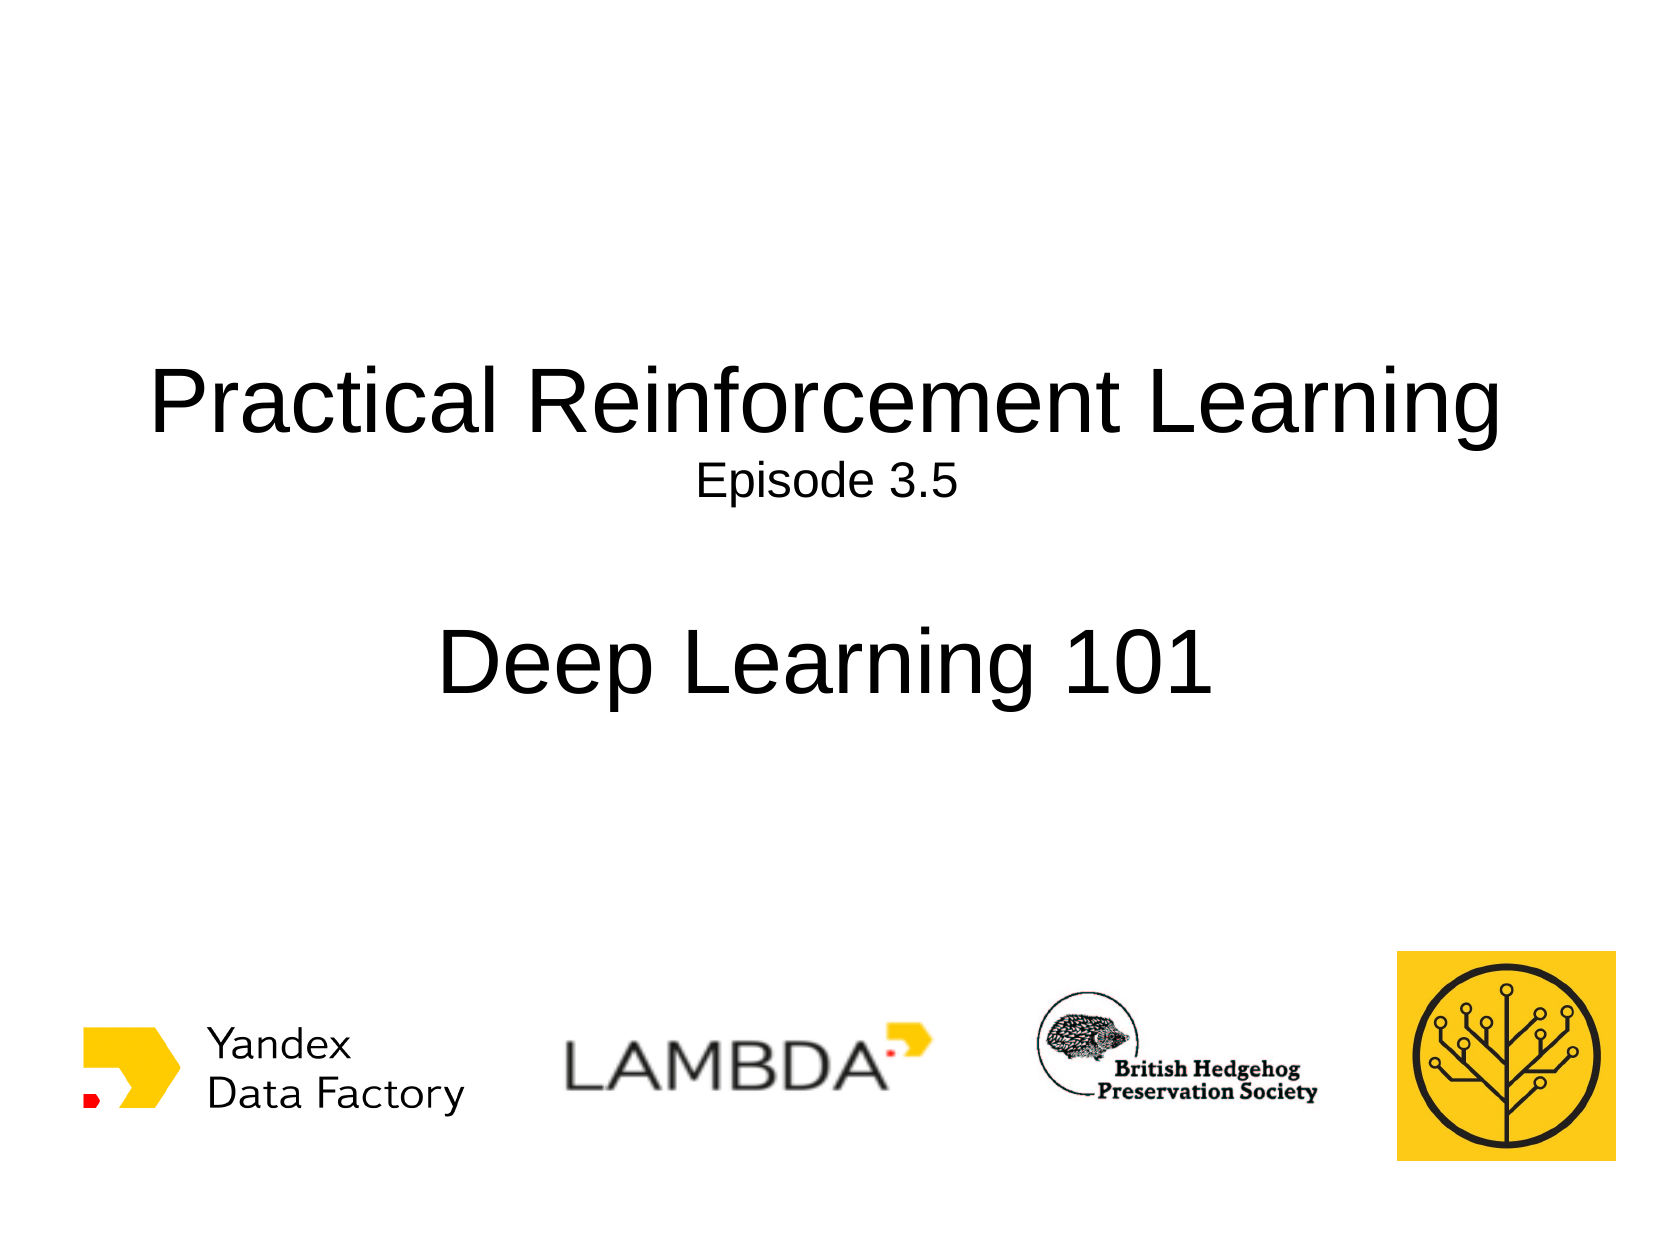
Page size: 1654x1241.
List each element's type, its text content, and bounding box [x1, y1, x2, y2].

picture [0, 887, 952, 1227]
title Practical Reinforcement Learning Episode 3.5 Deep Learning 101 [82, 349, 1571, 817]
picture [992, 942, 1616, 1200]
